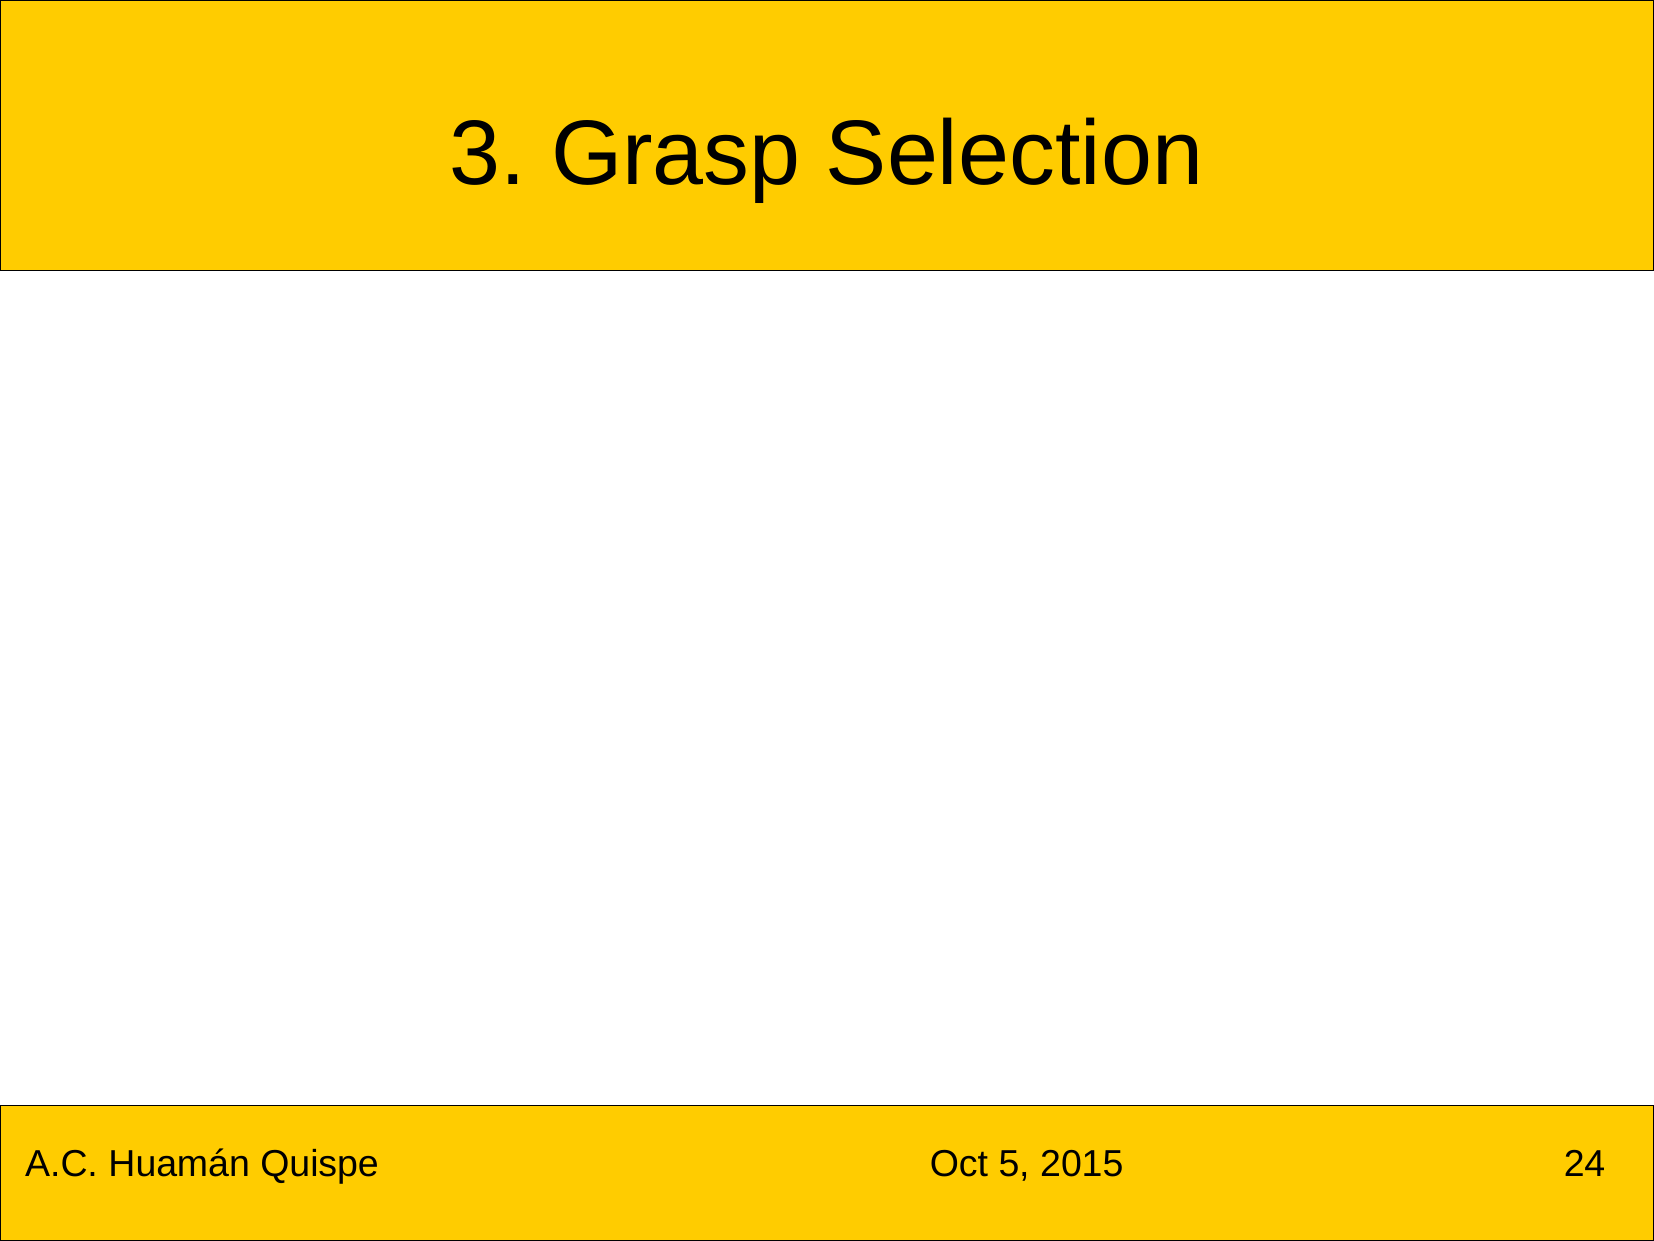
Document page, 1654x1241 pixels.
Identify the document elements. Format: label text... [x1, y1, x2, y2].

title 3. Grasp Selection [82, 49, 1571, 257]
